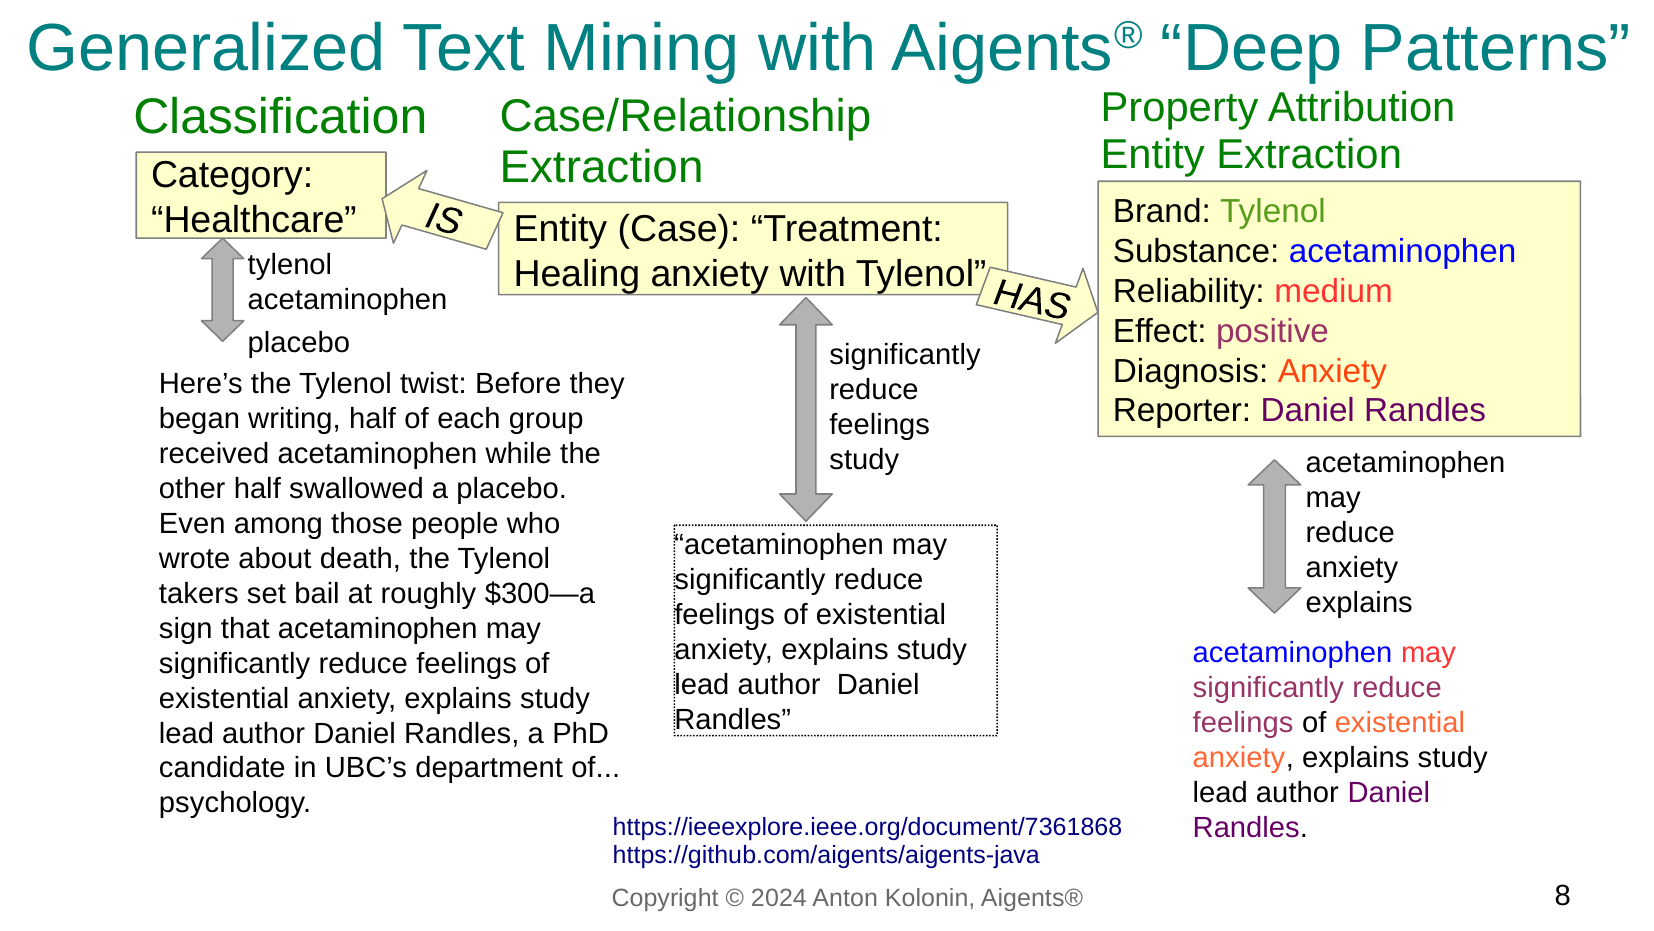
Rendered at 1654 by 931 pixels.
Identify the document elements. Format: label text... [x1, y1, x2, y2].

text_box Case/Relationship Extraction [484, 82, 1037, 200]
text_box [274, 344, 281, 350]
text_box Brand: Tylenol Substance: acetaminophen Reliability: medium Effect: positive Diagnosis: Anxiety Reporter: Daniel Randles [1098, 185, 1581, 437]
text_box [695, 297, 1055, 763]
text_box tylenol acetaminophen placebo [233, 237, 471, 336]
text_box [136, 238, 657, 816]
text_box Category: “Healthcare” [136, 161, 386, 239]
text_box HAS [976, 267, 1098, 344]
text_box Entity (Case): “Treatment: Healing anxiety with Tylenol” [498, 202, 1008, 295]
text_box [1248, 459, 1301, 614]
text_box [322, 341, 329, 350]
text_box significantly reduce feelings study [816, 328, 996, 445]
text_box IS [382, 170, 504, 250]
text_box [1172, 629, 1532, 856]
text_box Property Attribution Entity Extraction [1085, 76, 1593, 185]
text_box Classification [118, 80, 523, 161]
text_box https://ieeexplore.ieee.org/document/7361868 https://github.com/aigents/aigents-java [597, 805, 1139, 881]
text_box [337, 341, 345, 350]
text_box Here’s the Tylenol twist: Before they began writing, half of each group received acetaminophen while the other half swallowed a placebo. Even among those people who wrote about death, the Tylenol takers set bail at roughly $300—a sign that acetaminophen may significantly reduce feelings of existential anxiety, explains study lead author Daniel Randles, a PhD candidate in UBC’s department of... psychology. [158, 367, 636, 816]
text_box [252, 341, 259, 350]
text_box “acetaminophen may significantly reduce feelings of existential anxiety, explains study lead author Daniel Randles” [674, 525, 998, 736]
text_box acetaminophen may significantly reduce feelings of existential anxiety, explains study lead author Daniel Randles. [1192, 642, 1516, 835]
text_box acetaminophen may reduce anxiety explains [1290, 436, 1521, 579]
text_box Generalized Text Mining with Aigents® “Deep Patterns” [11, 0, 1647, 95]
